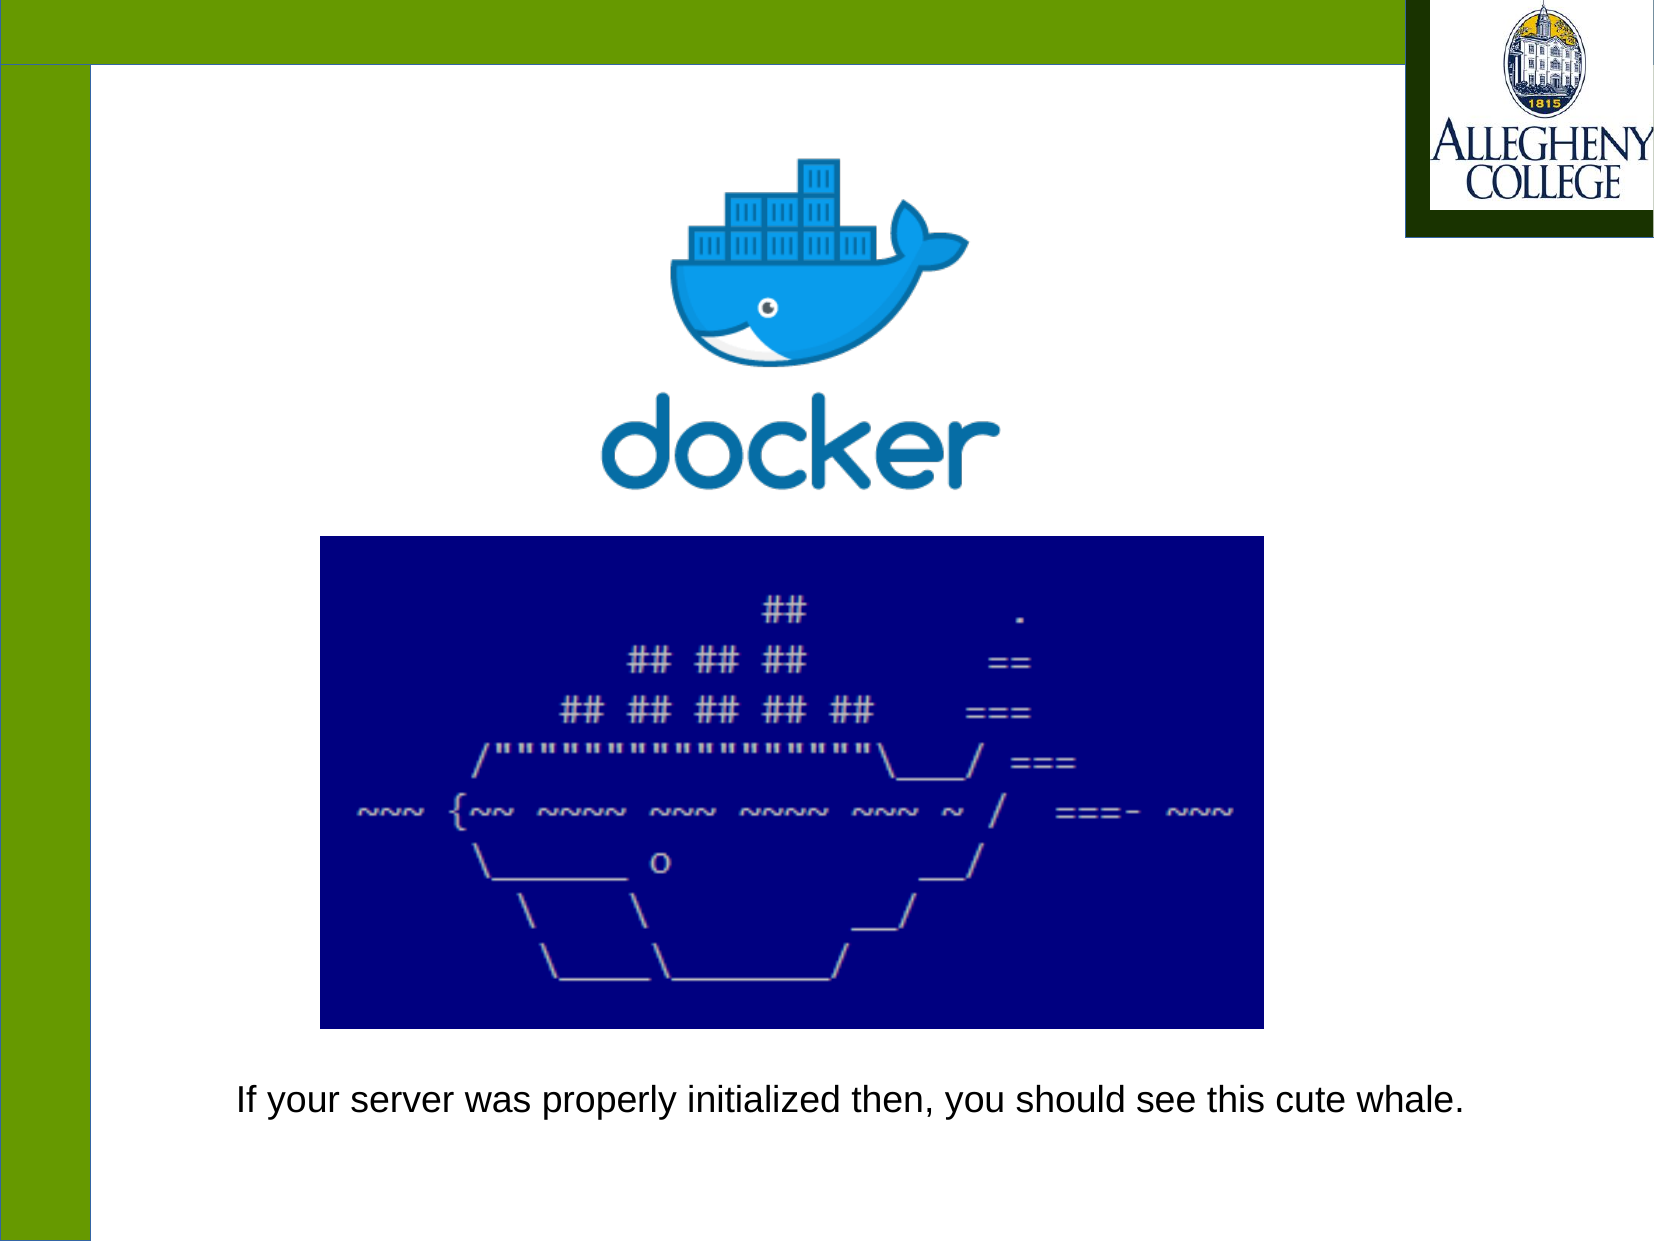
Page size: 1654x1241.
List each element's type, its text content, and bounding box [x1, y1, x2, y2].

picture [320, 536, 1264, 1029]
text_box [0, 0, 1654, 1241]
picture [1430, 0, 1654, 210]
picture [566, 124, 1036, 526]
text_box If your server was properly initialized then, you should see this cute whale. [220, 1071, 1481, 1129]
